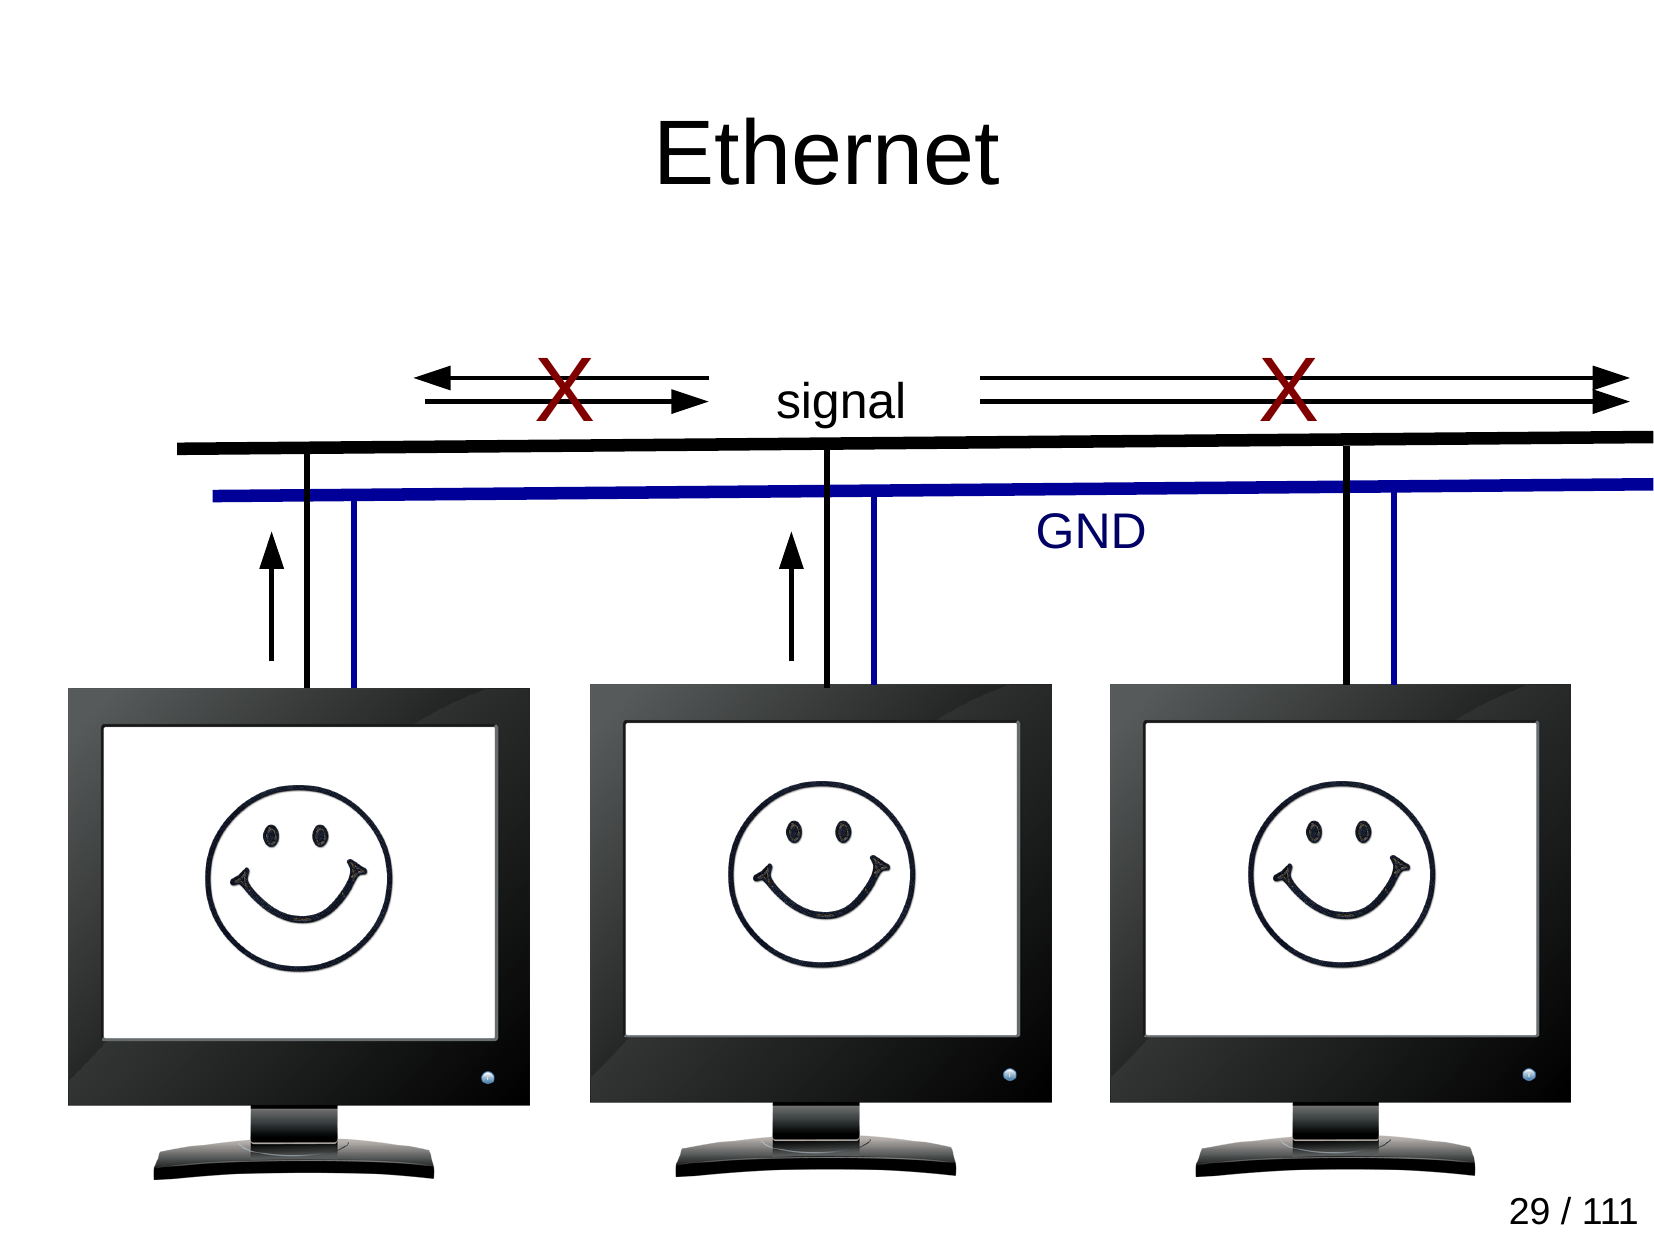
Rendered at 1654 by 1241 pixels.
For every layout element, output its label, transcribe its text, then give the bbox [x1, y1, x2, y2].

text_box X [1243, 330, 1335, 449]
text_box signal [761, 366, 922, 437]
text_box X [519, 330, 611, 449]
text_box [1181, 727, 1489, 964]
picture [590, 684, 1052, 1177]
picture [68, 688, 530, 1180]
text_box [661, 727, 969, 964]
text_box GND [1020, 496, 1162, 567]
title Ethernet [82, 49, 1571, 257]
picture [1110, 684, 1571, 1177]
text_box [139, 730, 447, 967]
text_box <number> / 111 [1380, 1183, 1654, 1241]
